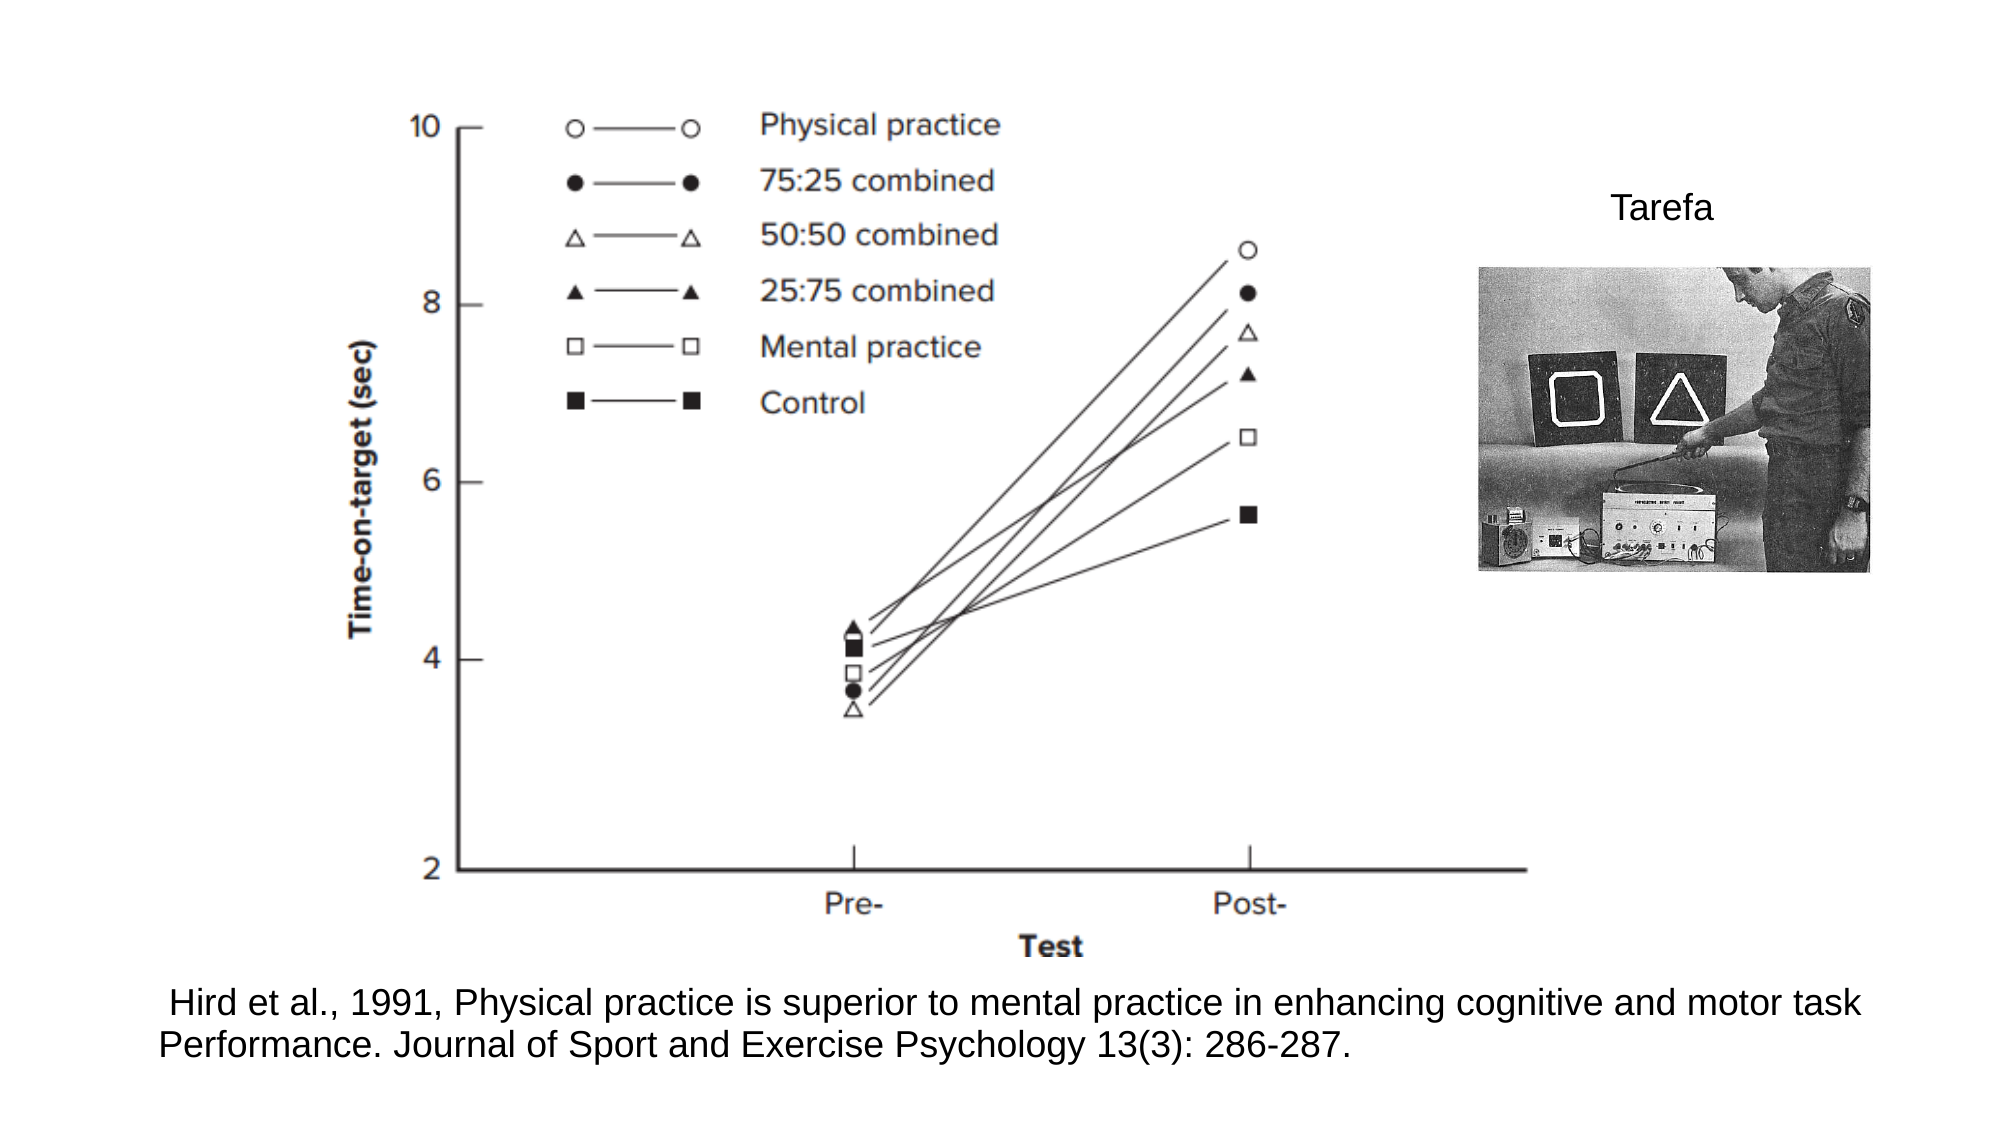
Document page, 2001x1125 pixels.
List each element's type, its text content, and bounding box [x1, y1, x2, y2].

text_box Tarefa [1595, 179, 1729, 237]
text_box Hird et al., 1991, Physical practice is superior to mental practice in enhancing cognitive and motor task Performance. Journal of Sport and Exercise Psychology 13(3): 286-287. [143, 974, 1878, 1074]
picture [324, 29, 1873, 957]
